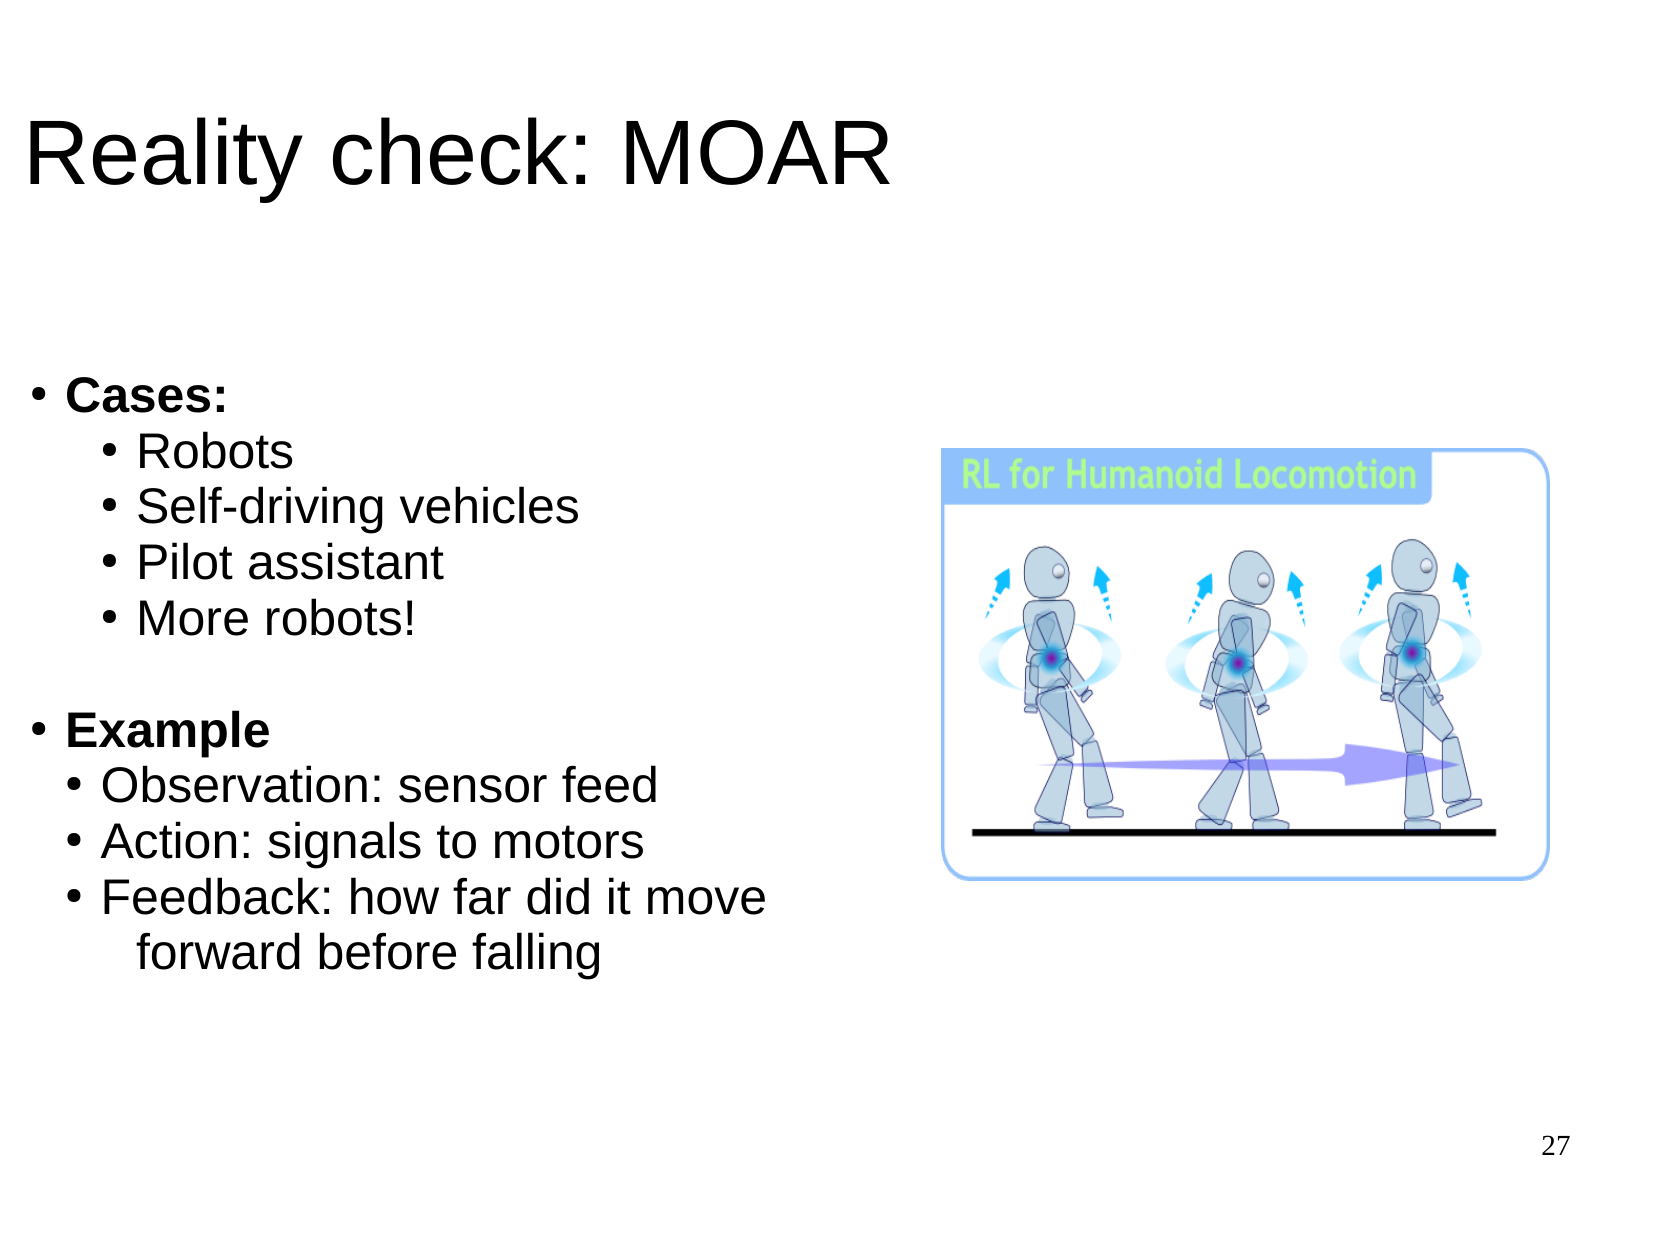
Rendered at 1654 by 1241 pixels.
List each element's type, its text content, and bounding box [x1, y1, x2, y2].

picture [941, 448, 1550, 881]
title Reality check: MOAR [23, 49, 1512, 257]
text_box Cases: Robots Self-driving vehicles Pilot assistant More robots! Example Observation: sensor feed Action: signals to motors Feedback: how far did it move forward before falling [15, 359, 1207, 1107]
